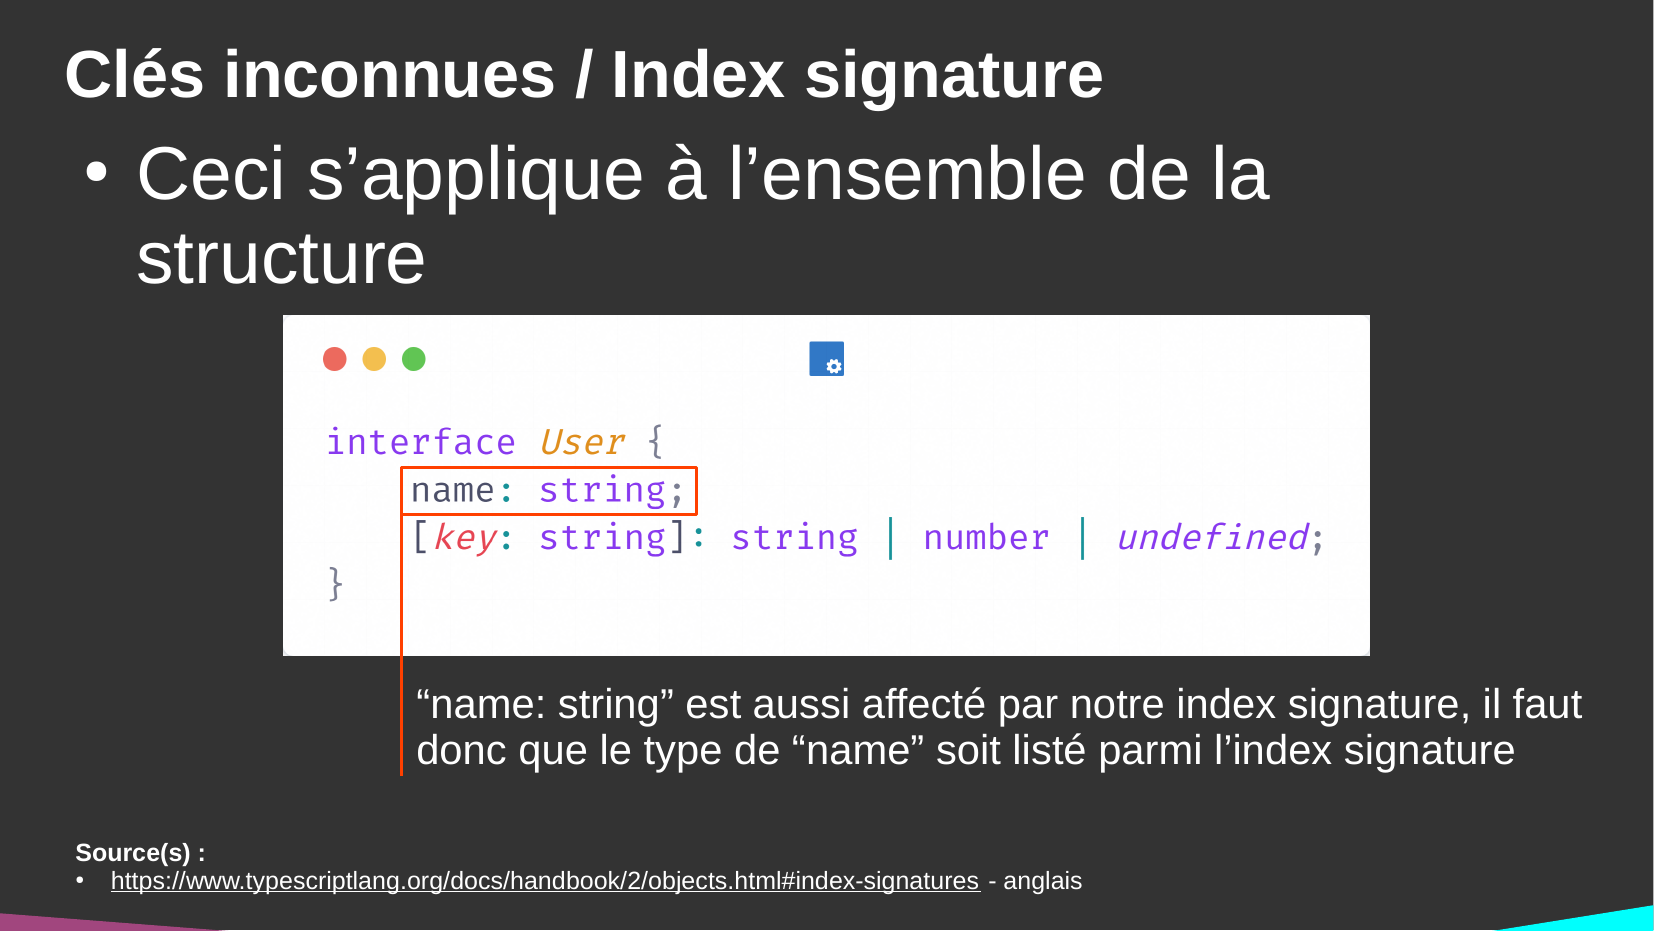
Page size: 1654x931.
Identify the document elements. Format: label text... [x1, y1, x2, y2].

text_box [1492, 905, 1654, 931]
text_box Source(s) : https://www.typescriptlang.org/docs/handbook/2/objects.html#index-signatures - anglais [60, 775, 1546, 903]
picture [283, 315, 1370, 656]
text_box [0, 913, 229, 931]
list Ceci s’applique à l’ensemble de la structure [65, 131, 1544, 414]
text_box “name: string” est aussi affecté par notre index signature, il faut donc que le type de “name” soit listé parmi l’index signature [401, 673, 1619, 828]
title Clés inconnues / Index signature [64, 37, 1365, 113]
picture [403, 469, 695, 513]
